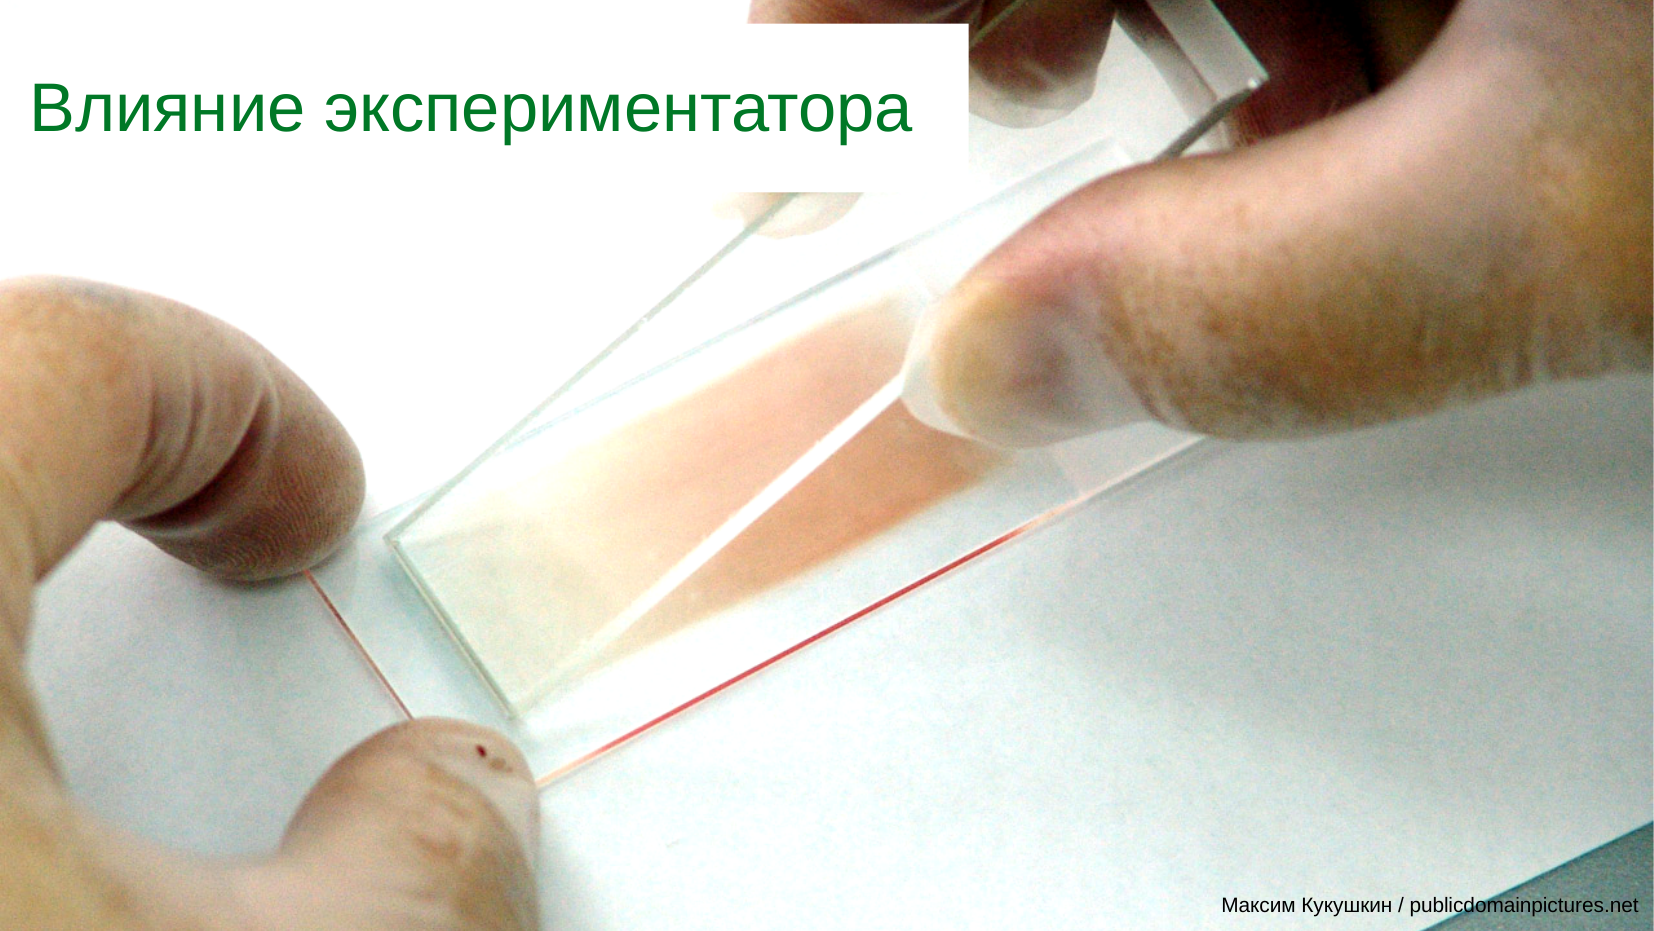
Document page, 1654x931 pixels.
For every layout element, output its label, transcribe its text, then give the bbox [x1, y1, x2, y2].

picture [0, 0, 1654, 931]
title Влияние экспериментатора [0, 23, 969, 193]
text_box Максим Кукушкин / publicdomainpictures.net [869, 885, 1654, 924]
